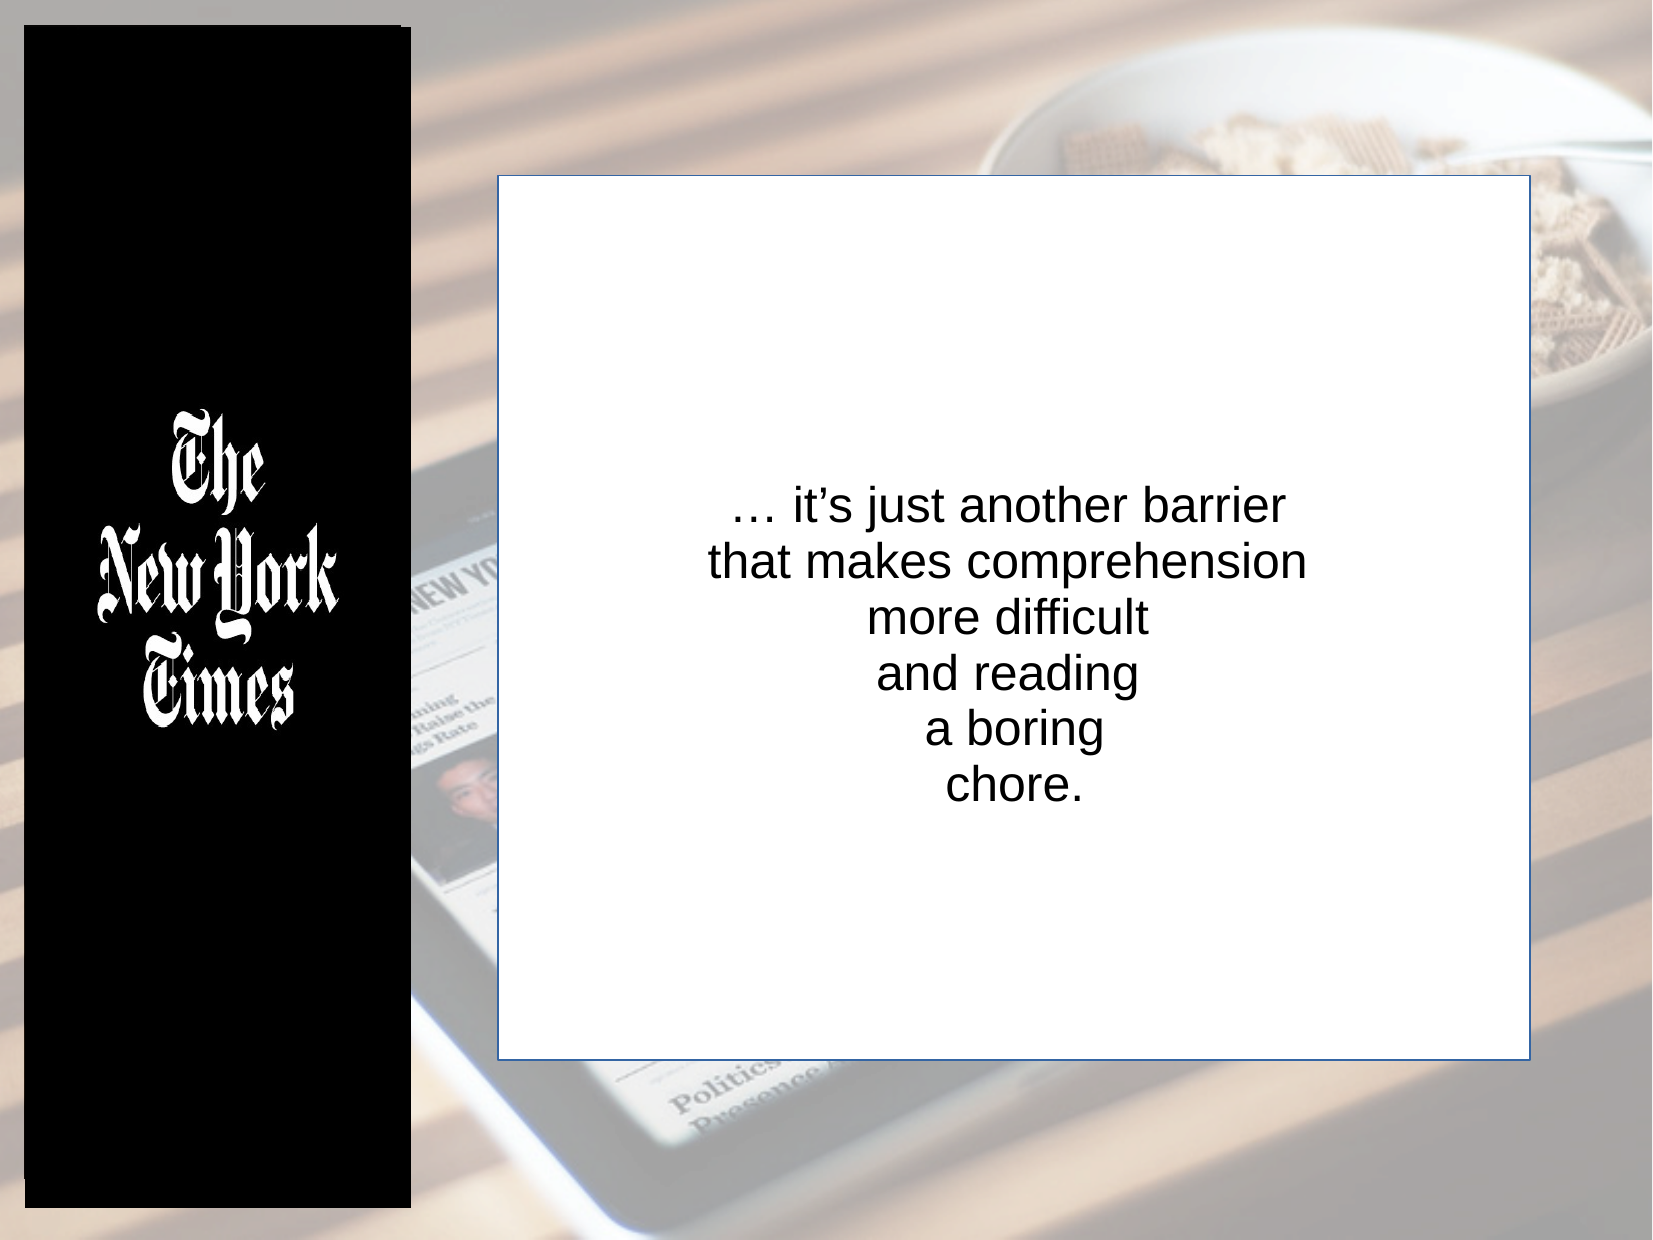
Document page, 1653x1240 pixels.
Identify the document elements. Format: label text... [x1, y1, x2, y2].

text_box … it’s just another barrier that makes comprehension more difficult and reading a boring chore. [660, 477, 1370, 813]
picture [0, 0, 1653, 1240]
